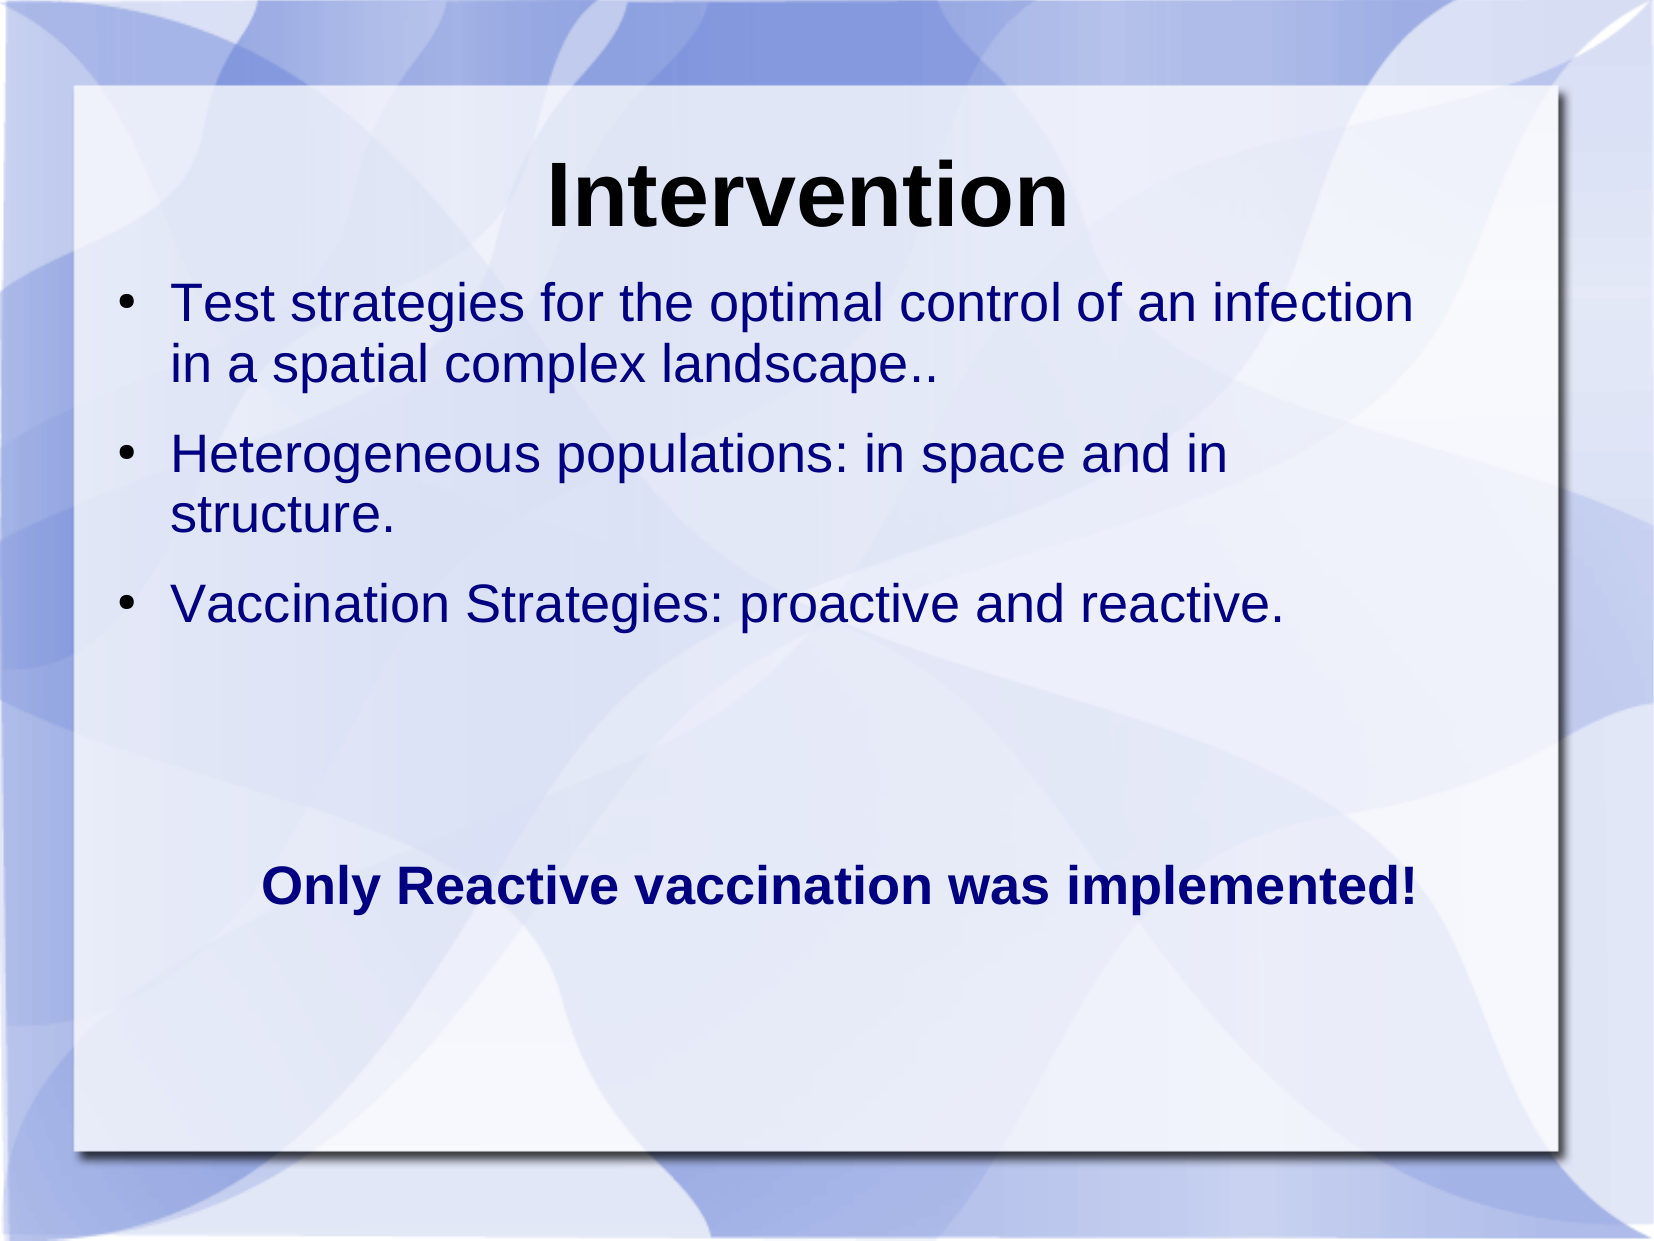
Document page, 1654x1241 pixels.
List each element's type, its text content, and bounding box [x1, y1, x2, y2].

picture [0, 0, 1654, 1241]
title Intervention [82, 98, 1536, 291]
list Test strategies for the optimal control of an infection in a spatial complex landscape.. Heterogeneous populations: in space and in structure. Vaccination Strategies: proactive and reactive. [99, 272, 1458, 647]
list Only Reactive vaccination was implemented! [75, 855, 1536, 1018]
